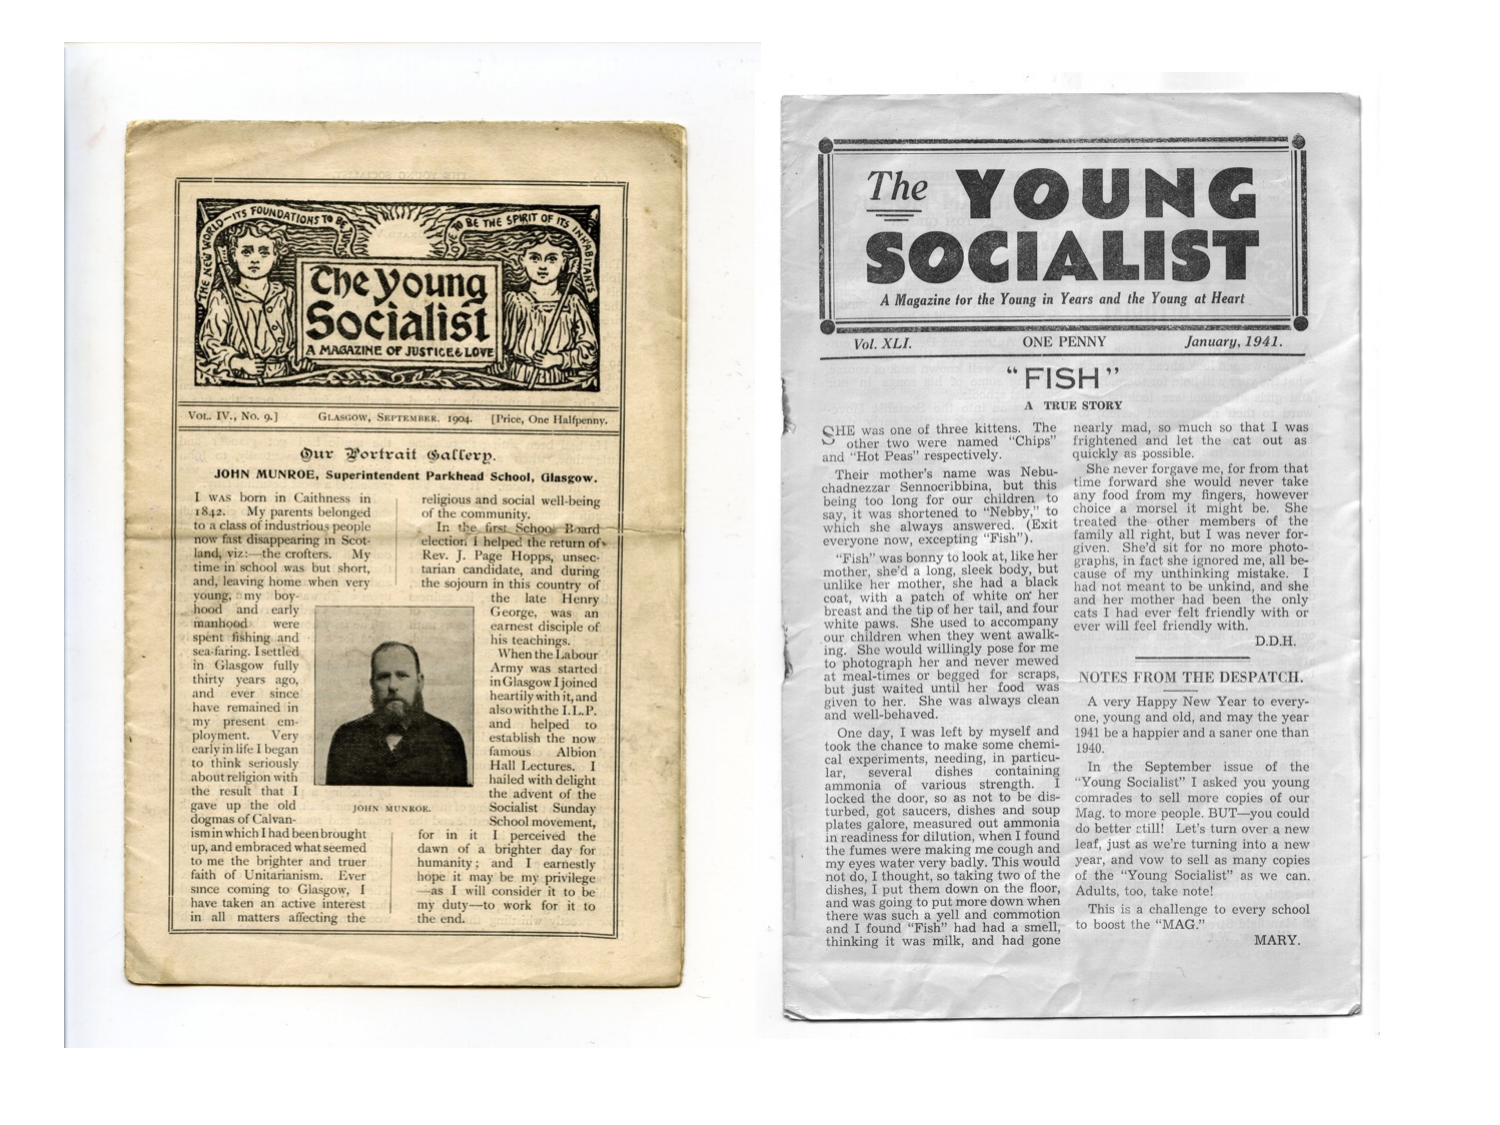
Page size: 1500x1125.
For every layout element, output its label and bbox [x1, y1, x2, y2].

picture [0, 42, 1380, 1048]
